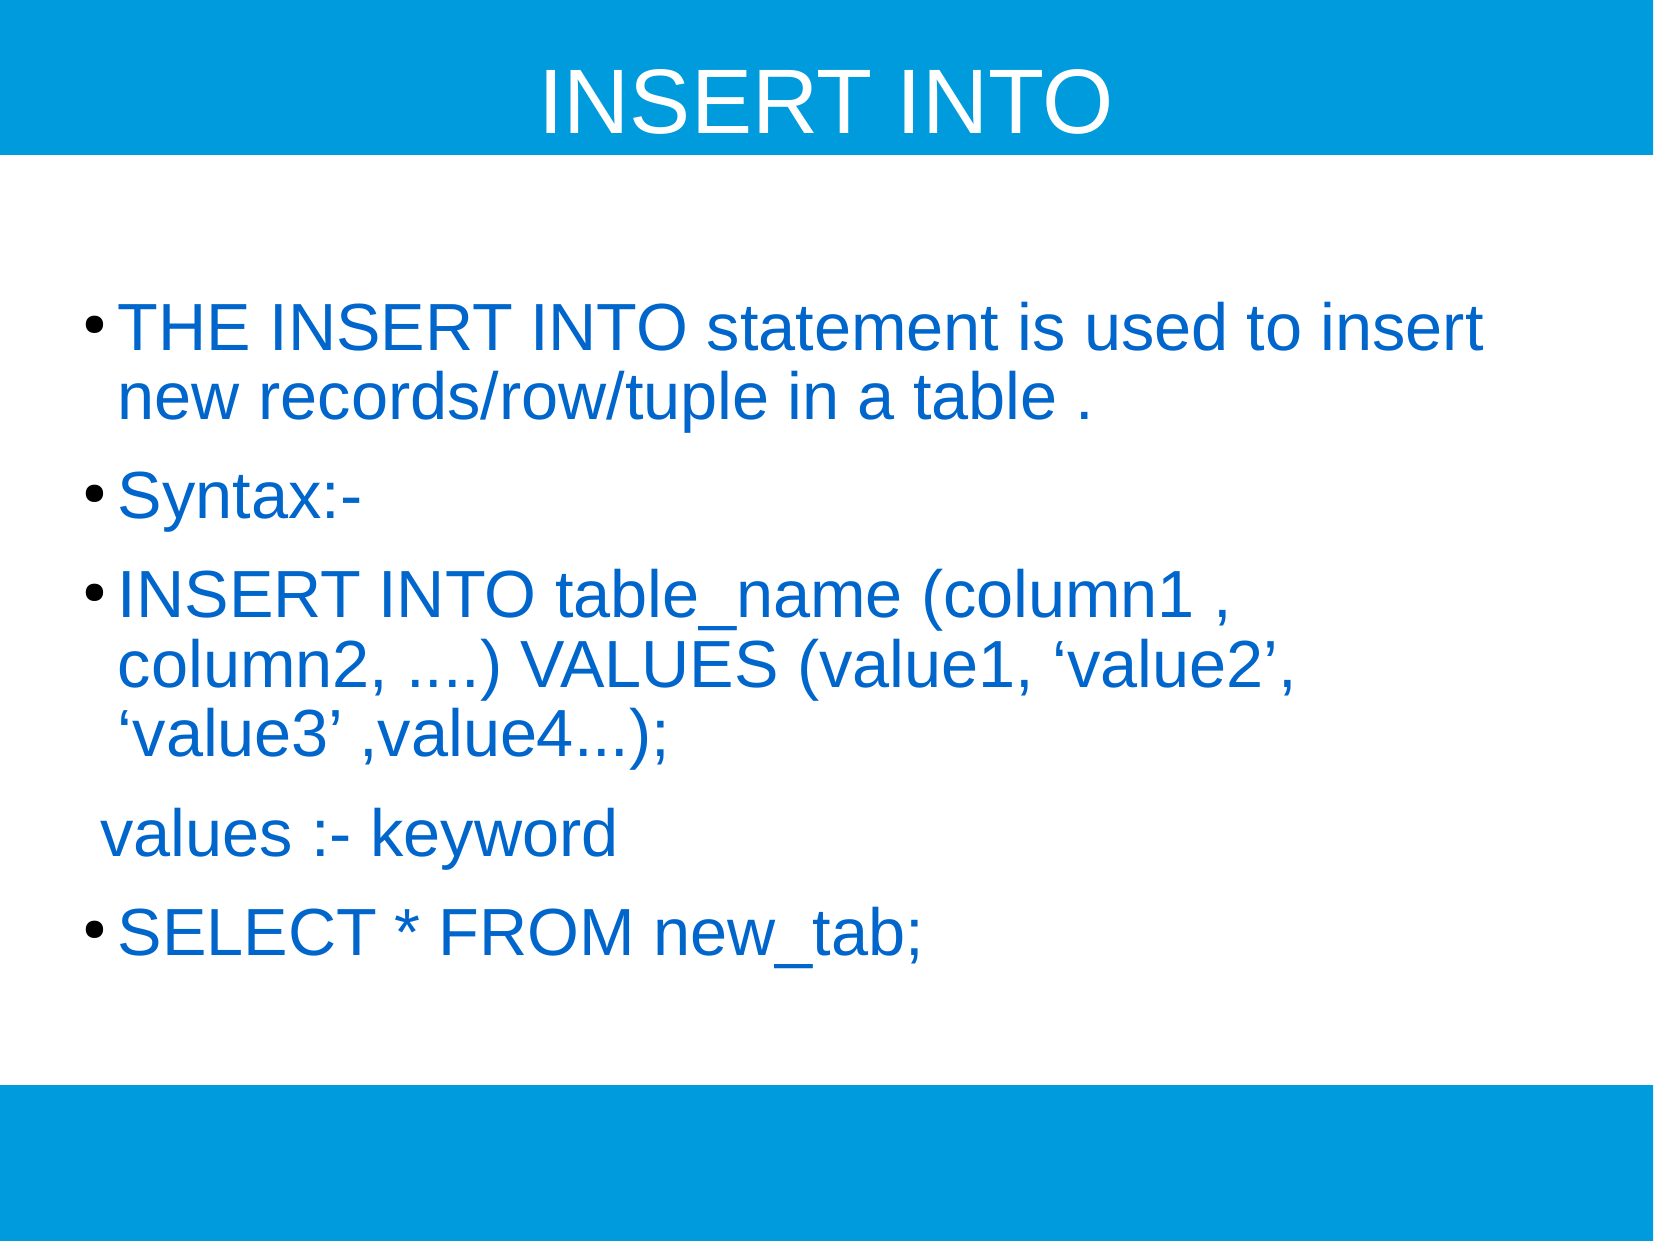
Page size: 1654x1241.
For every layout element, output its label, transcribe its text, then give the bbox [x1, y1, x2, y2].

title INSERT INTO [82, 49, 1571, 155]
list THE INSERT INTO statement is used to insert new records/row/tuple in a table . Syntax:- INSERT INTO table_name (column1 , column2, ....) VALUES (value1, ‘value2’, ‘value3’ ,value4...); values :- keyword SELECT * FROM new_tab; [82, 290, 1571, 1010]
